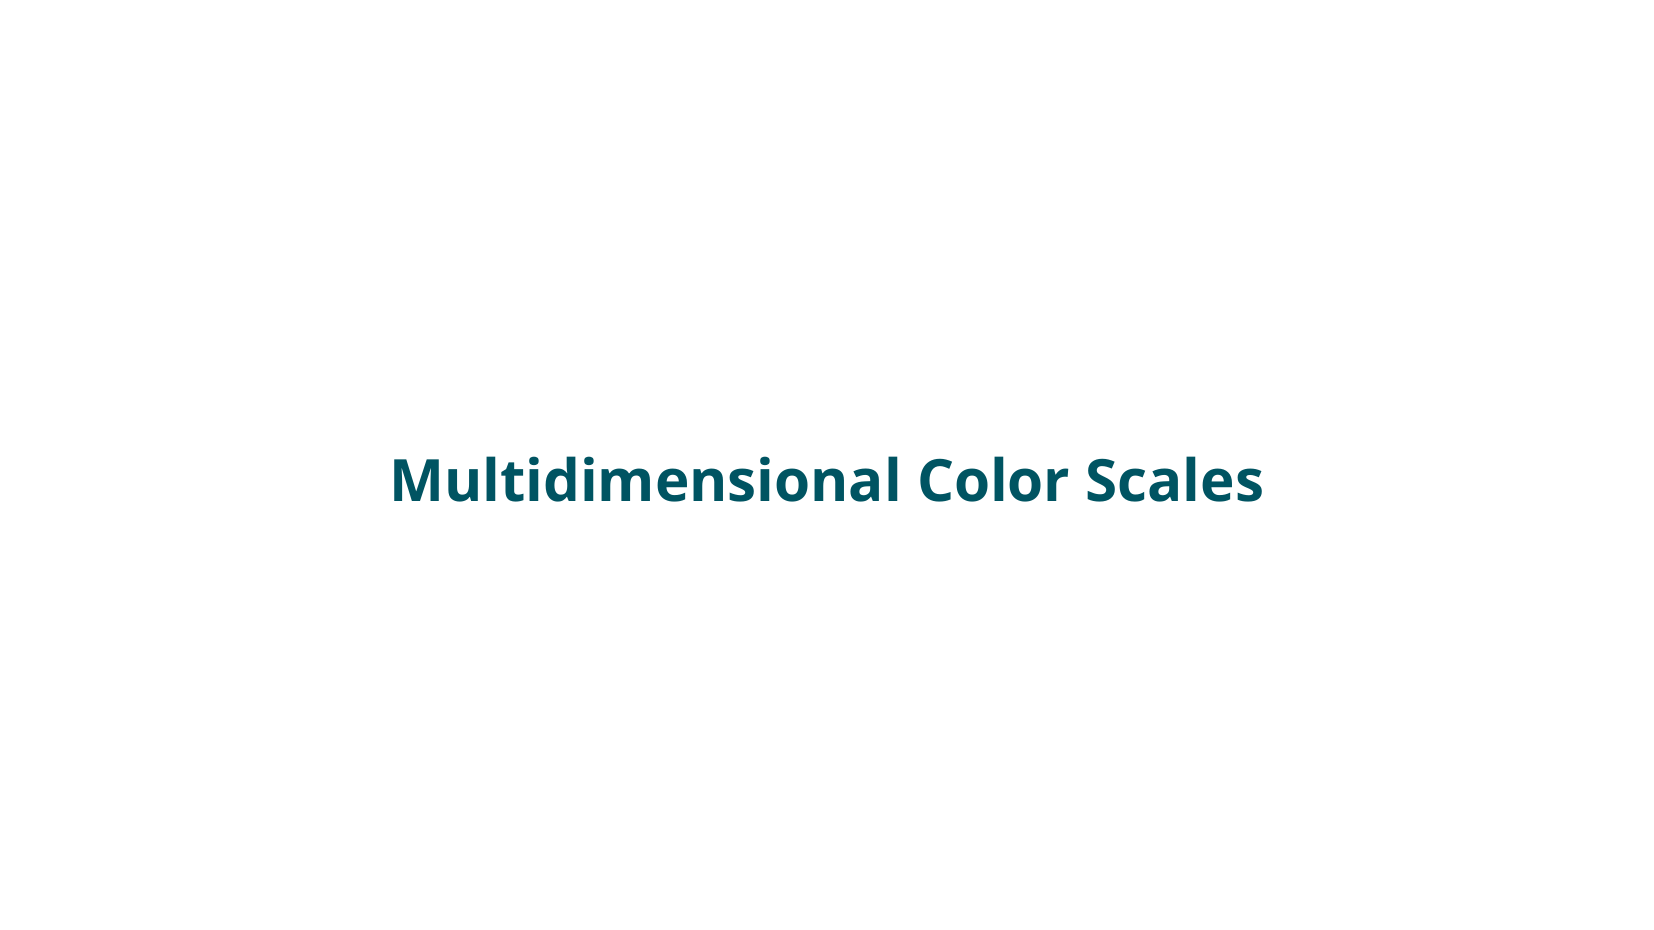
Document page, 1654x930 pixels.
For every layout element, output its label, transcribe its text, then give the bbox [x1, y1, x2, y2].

text_box Multidimensional Color Scales [56, 428, 1597, 502]
